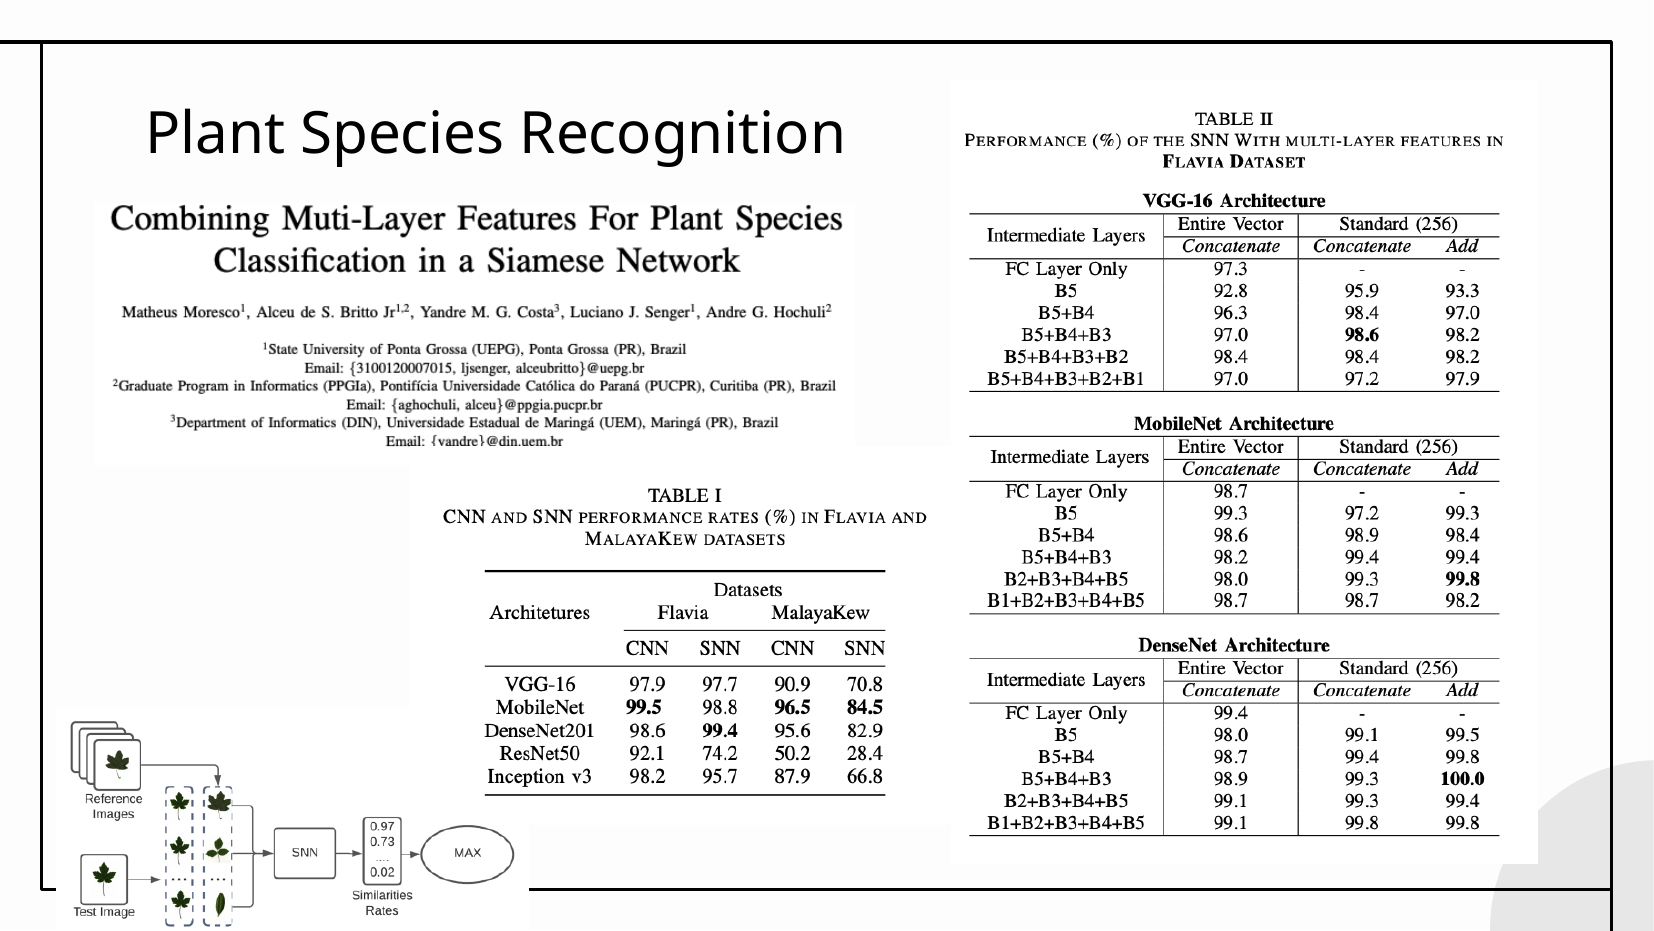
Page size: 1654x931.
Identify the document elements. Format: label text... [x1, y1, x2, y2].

picture [56, 80, 1538, 931]
title Plant Species Recognition [130, 80, 951, 184]
